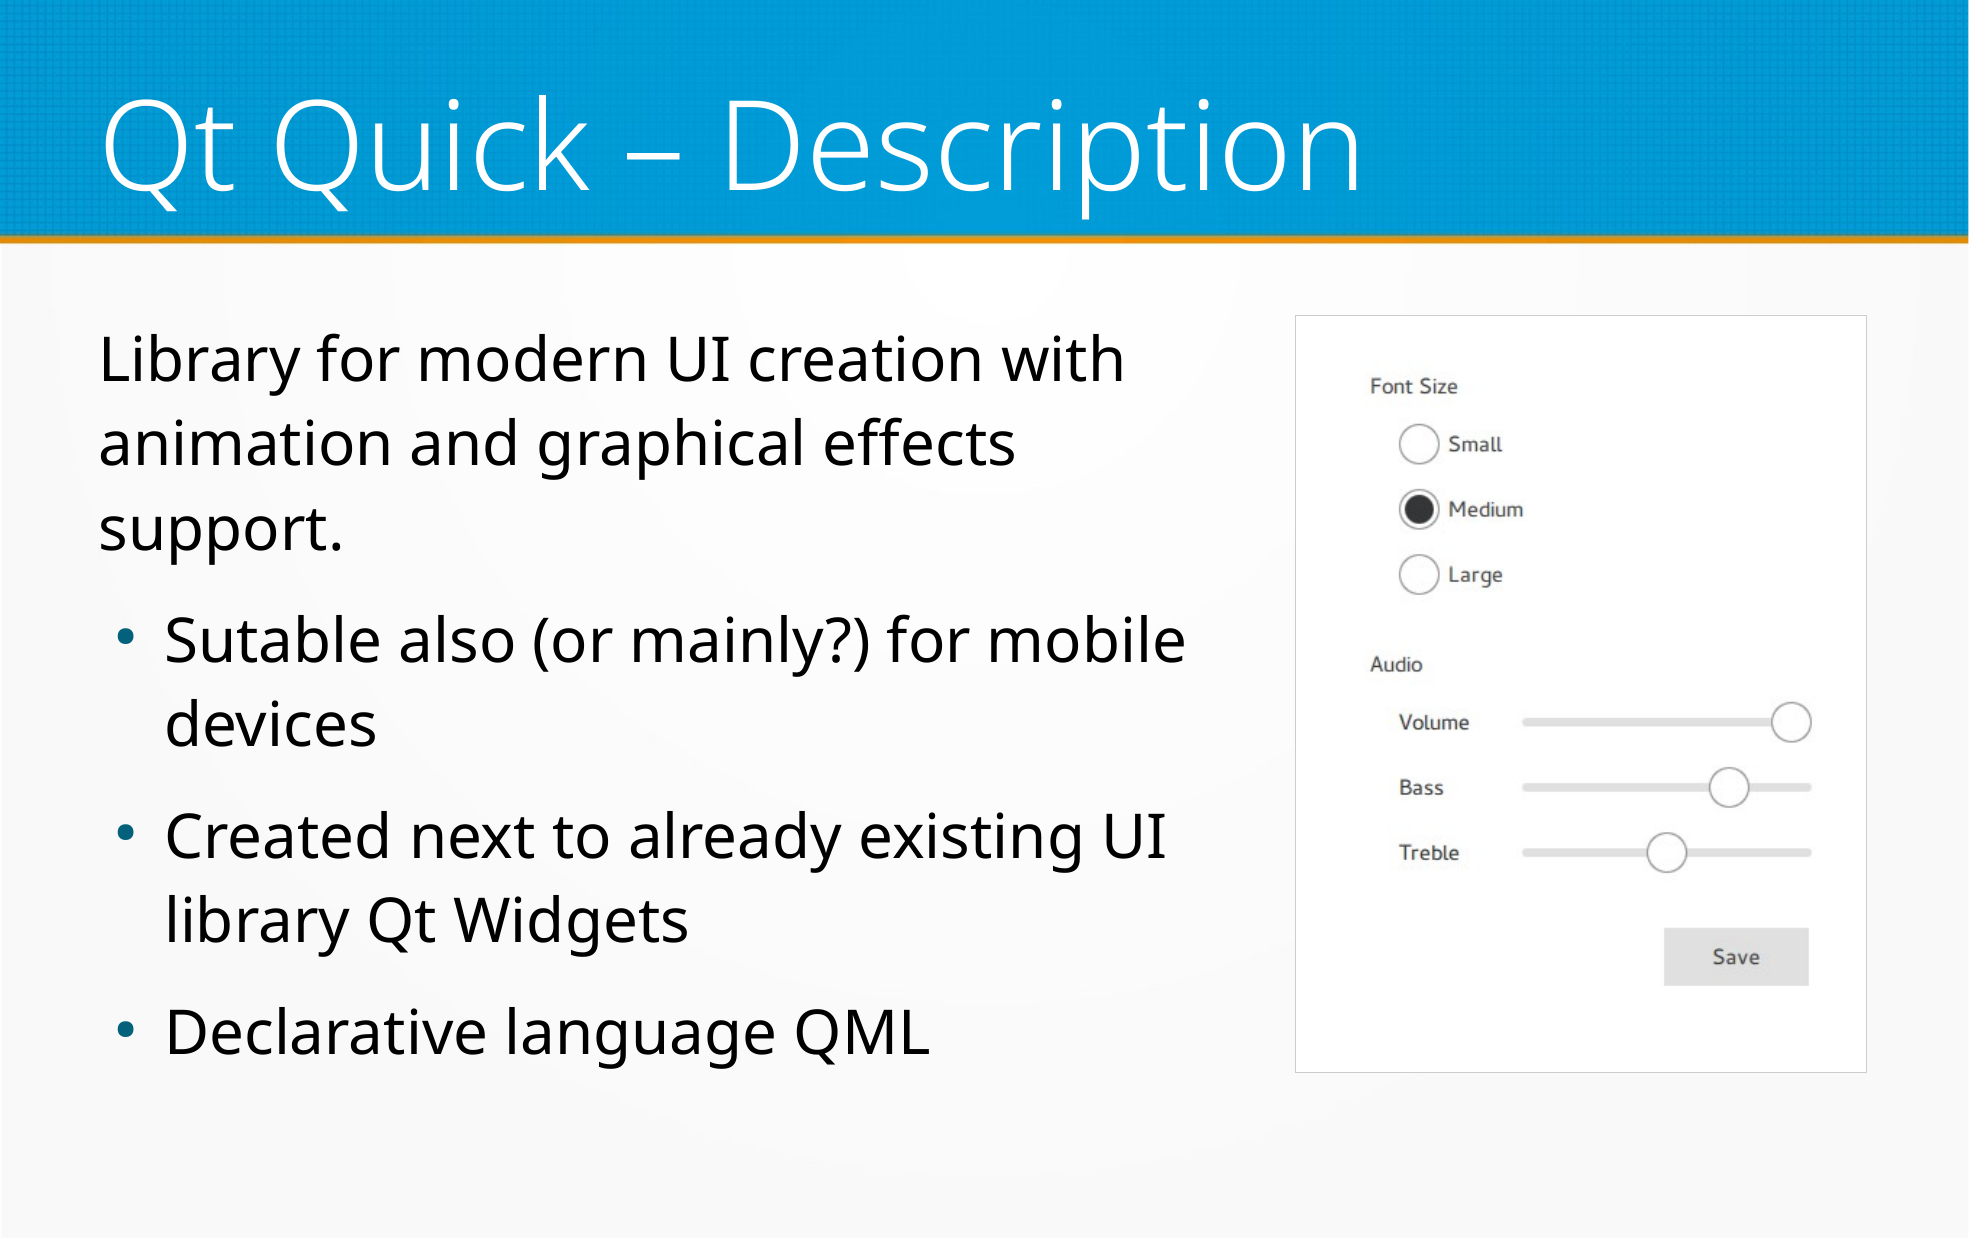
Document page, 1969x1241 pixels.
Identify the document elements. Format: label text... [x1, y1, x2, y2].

list Library for modern UI creation with animation and graphical effects support. Sutable also (or mainly?) for mobile devices Created next to already existing UI library Qt Widgets Declarative language QML [98, 315, 1276, 1081]
title Qt Quick – Description [98, 19, 1870, 227]
picture [0, 233, 1969, 1241]
